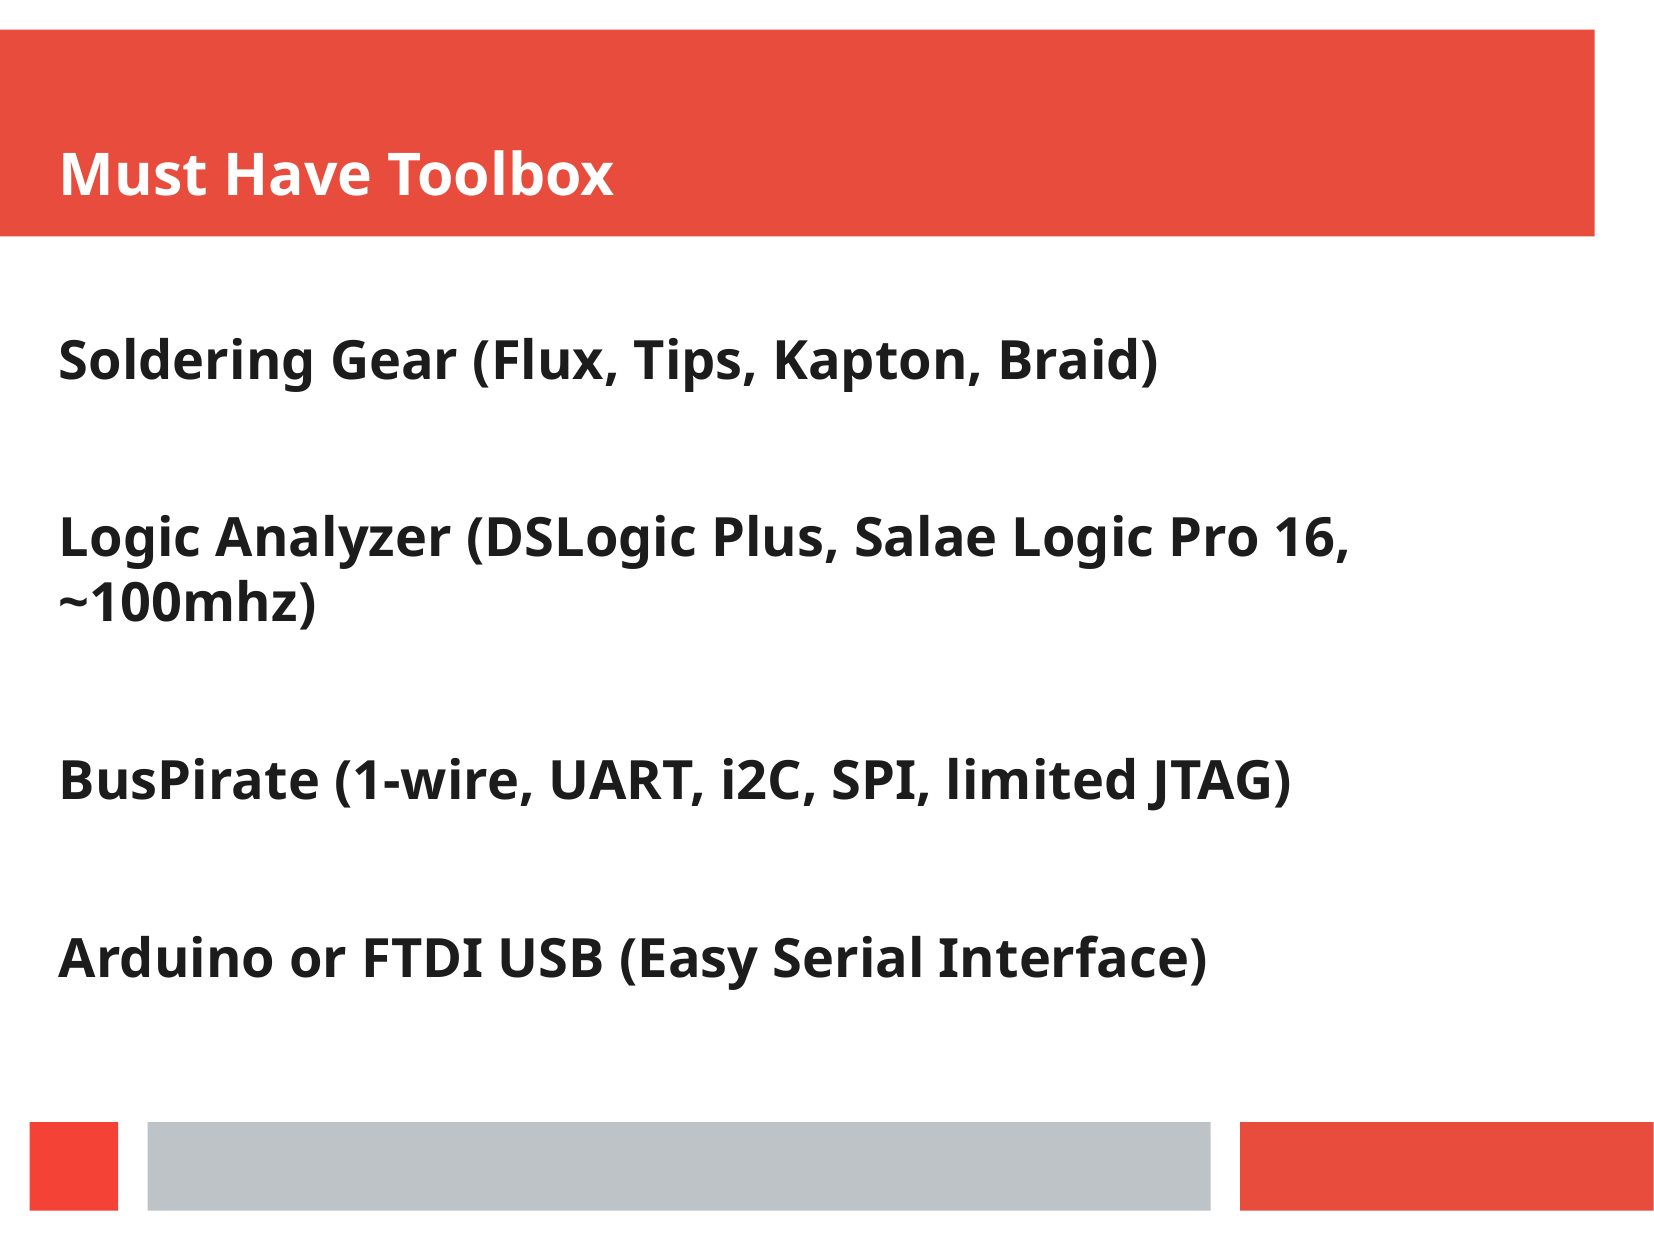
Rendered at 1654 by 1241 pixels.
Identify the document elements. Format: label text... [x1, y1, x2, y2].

title Must Have Toolbox [59, 135, 1595, 207]
list Soldering Gear (Flux, Tips, Kapton, Braid) Logic Analyzer (DSLogic Plus, Salae Logic Pro 16, ~100mhz) BusPirate (1-wire, UART, i2C, SPI, limited JTAG) Arduino or FTDI USB (Easy Serial Interface) [59, 324, 1565, 1093]
